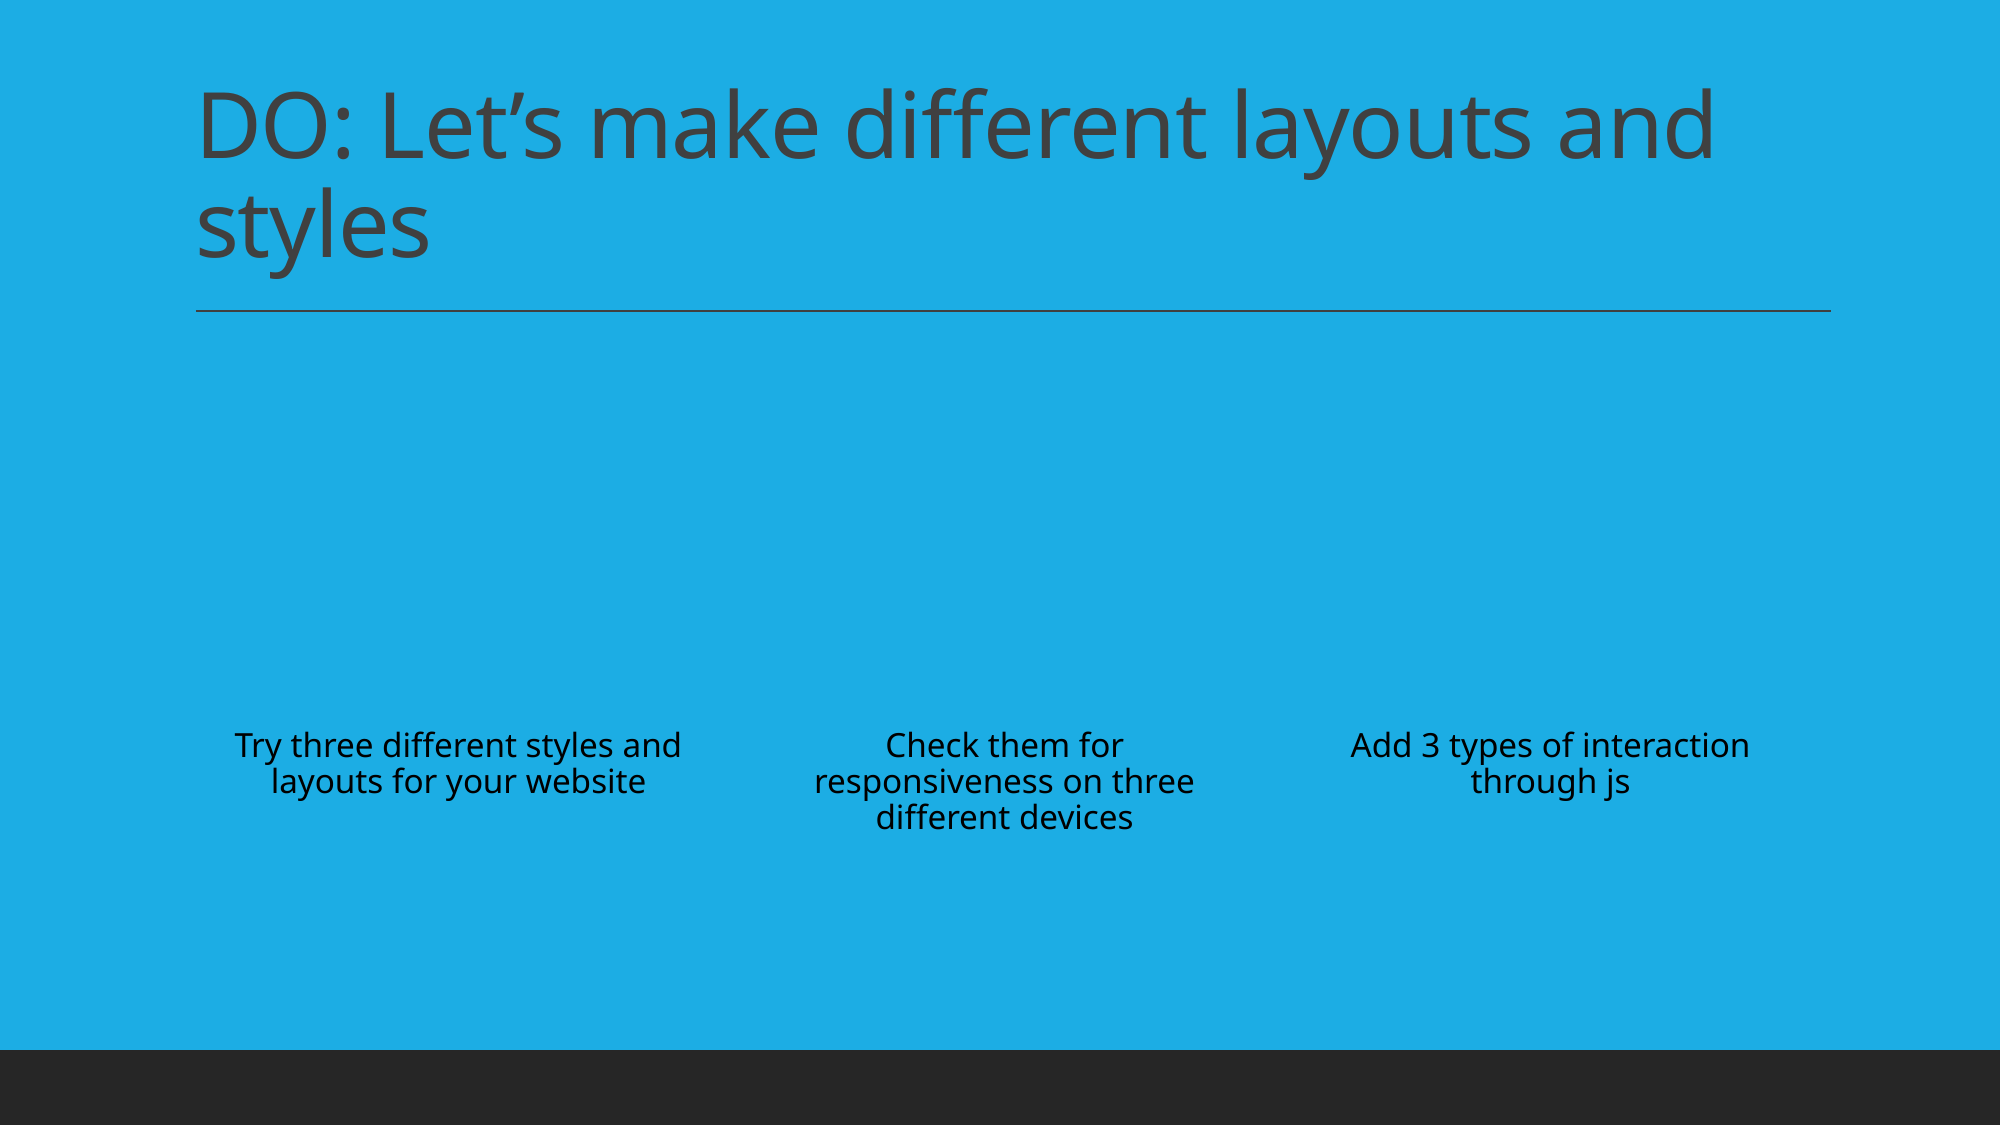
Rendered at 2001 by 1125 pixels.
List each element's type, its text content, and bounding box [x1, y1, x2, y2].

text_box Try three different styles and layouts for your website [226, 729, 692, 848]
title DO: Let’s make different layouts and styles [180, 47, 1831, 286]
text_box Add 3 types of interaction through js [1318, 729, 1784, 848]
text_box Check them for responsiveness on three different devices [772, 729, 1238, 848]
text_box [0, 0, 2000, 1125]
